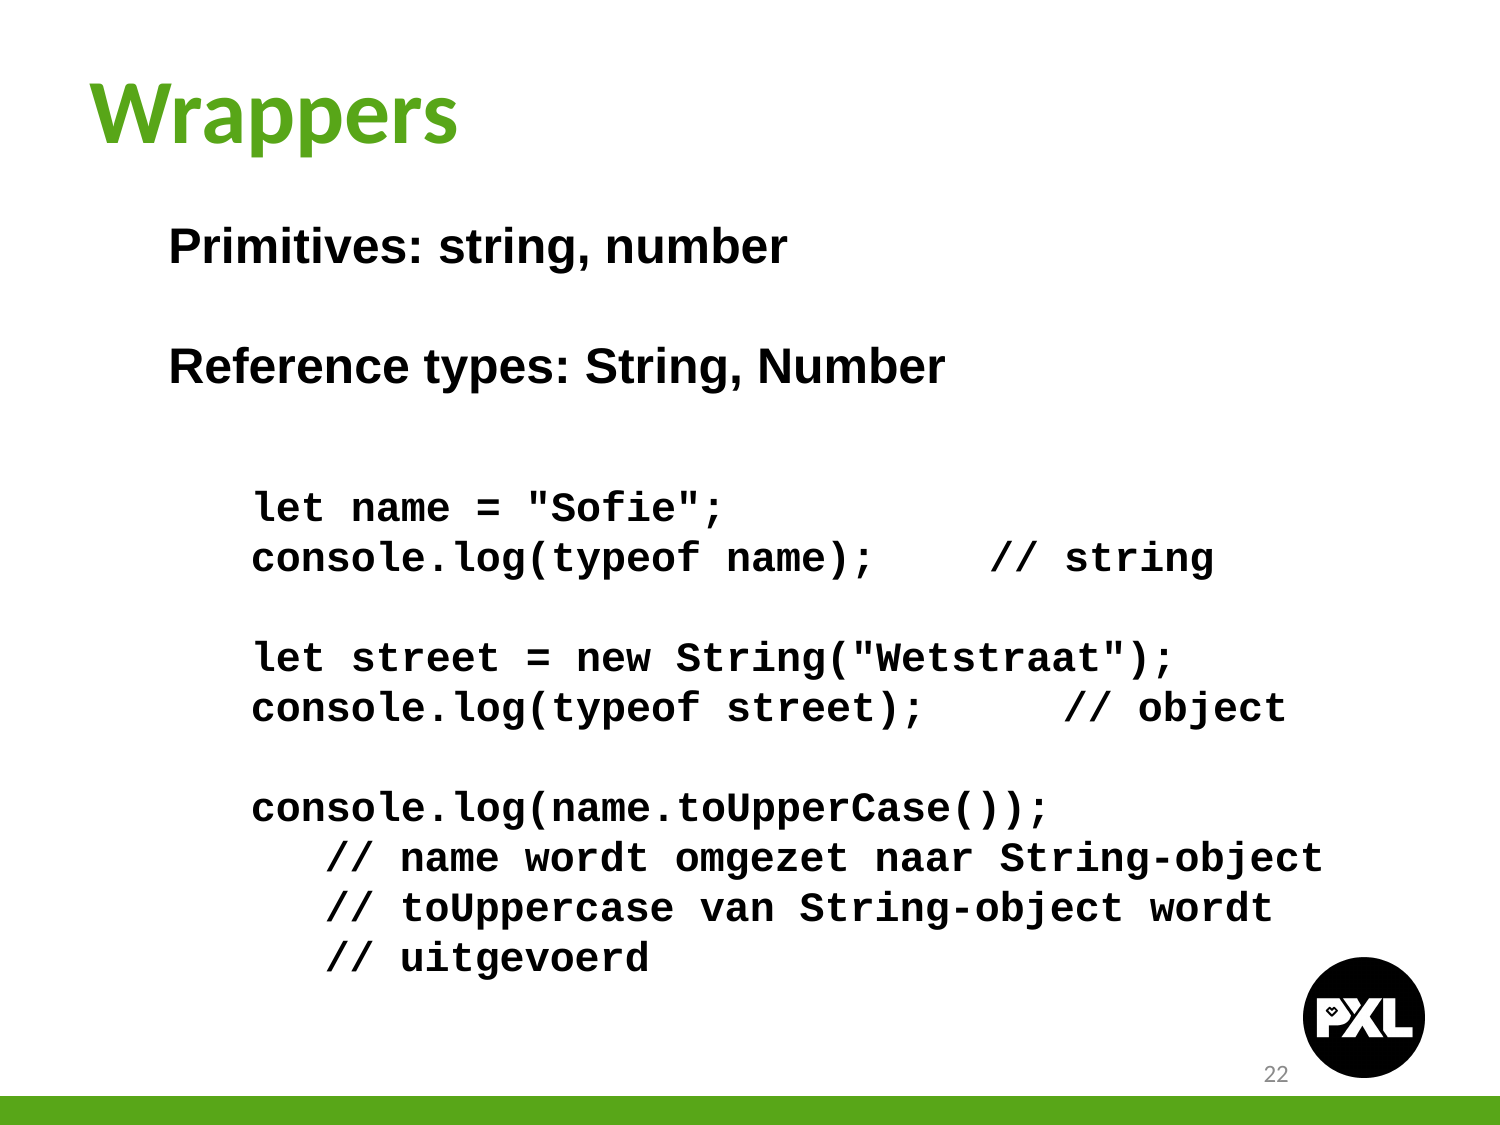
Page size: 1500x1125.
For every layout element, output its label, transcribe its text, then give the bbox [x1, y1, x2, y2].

picture [1304, 1070, 1425, 1078]
text_box Primitives: string, number Reference types: String, Number [153, 206, 1111, 375]
text_box let name = "Sofie"; console.log(typeof name); // string let street = new String("Wetstraat"); console.log(typeof street); // object console.log(name.toUpperCase()); // name wordt omgezet naar String-object // toUppercase van String-object wordt // uitgevoerd [236, 472, 1500, 1070]
text_box Wrappers [75, 45, 1425, 233]
text_box <number> [1074, 1070, 1304, 1103]
